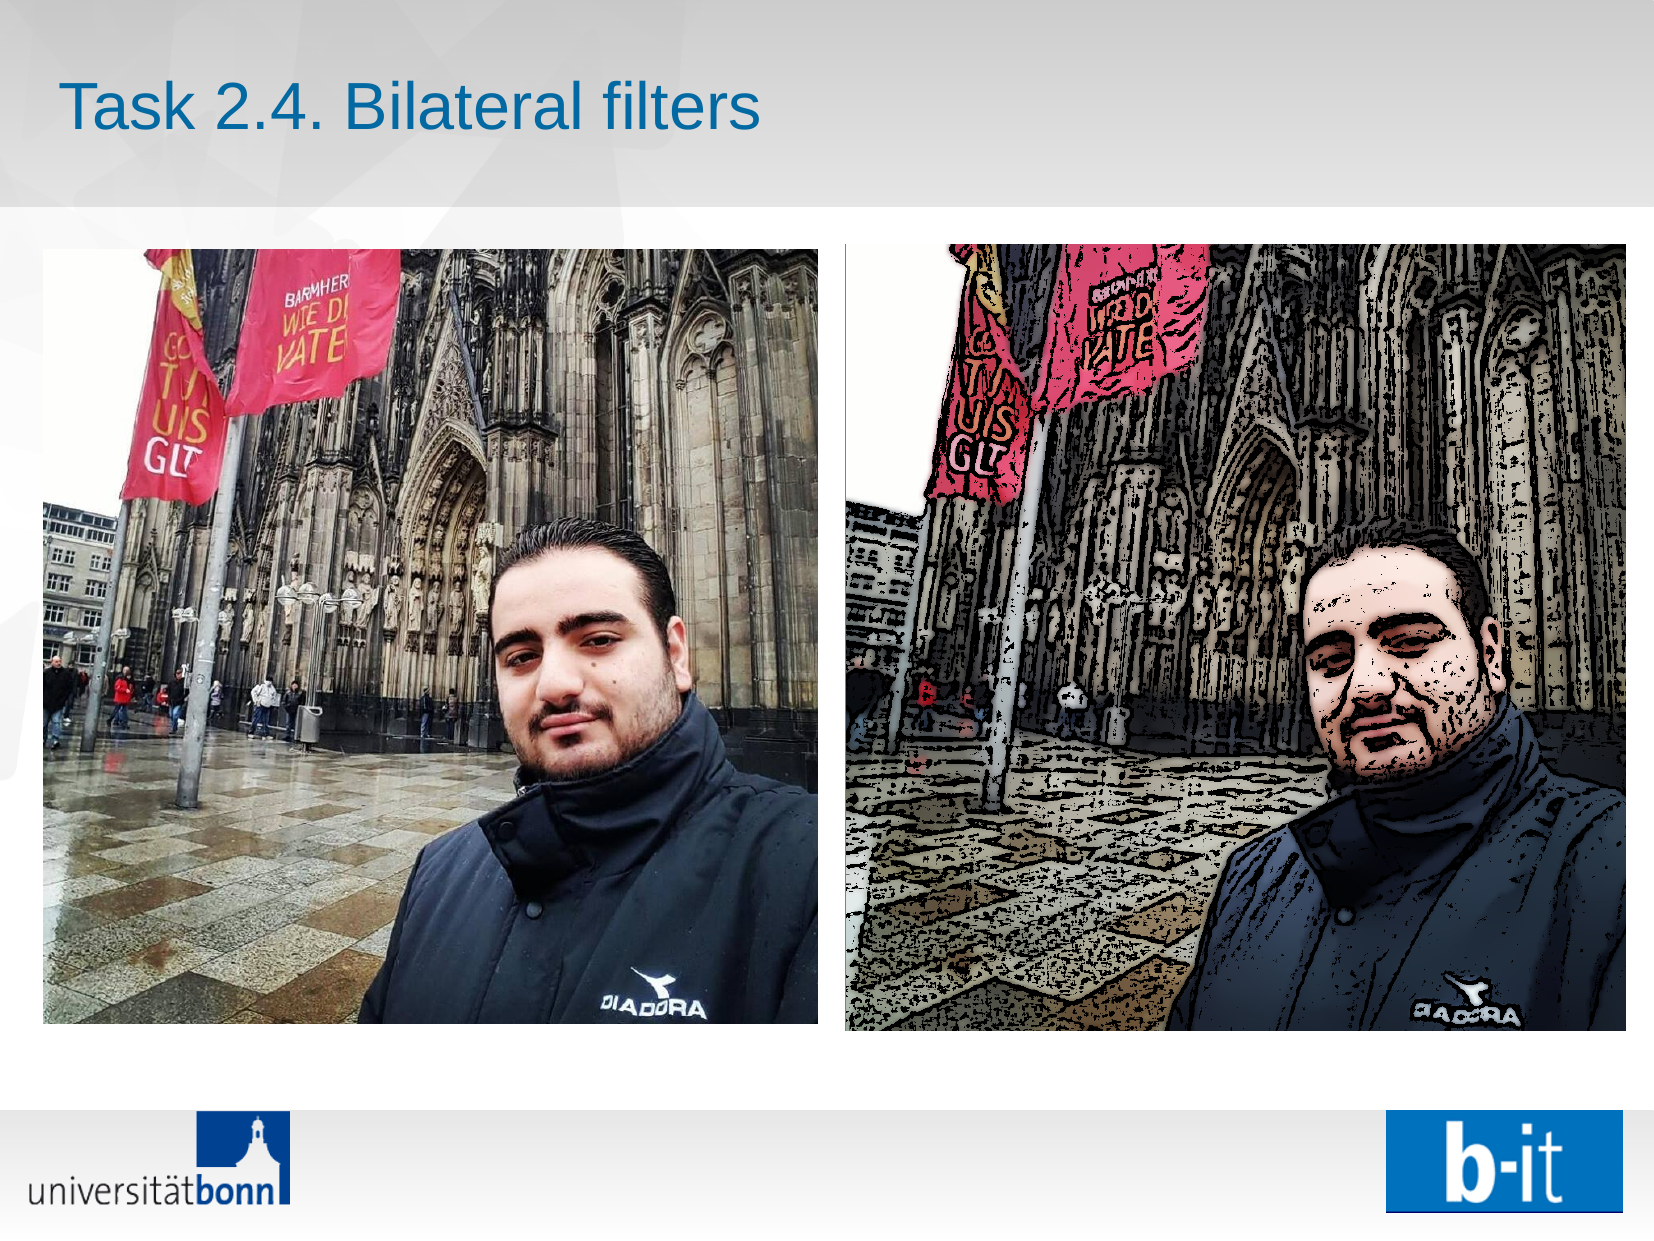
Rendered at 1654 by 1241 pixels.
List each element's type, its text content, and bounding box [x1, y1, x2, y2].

picture [28, 1087, 290, 1229]
picture [845, 244, 1626, 1031]
title Task 2.4. Bilateral filters [59, 29, 1595, 178]
picture [0, 0, 818, 1024]
picture [1386, 1110, 1623, 1213]
